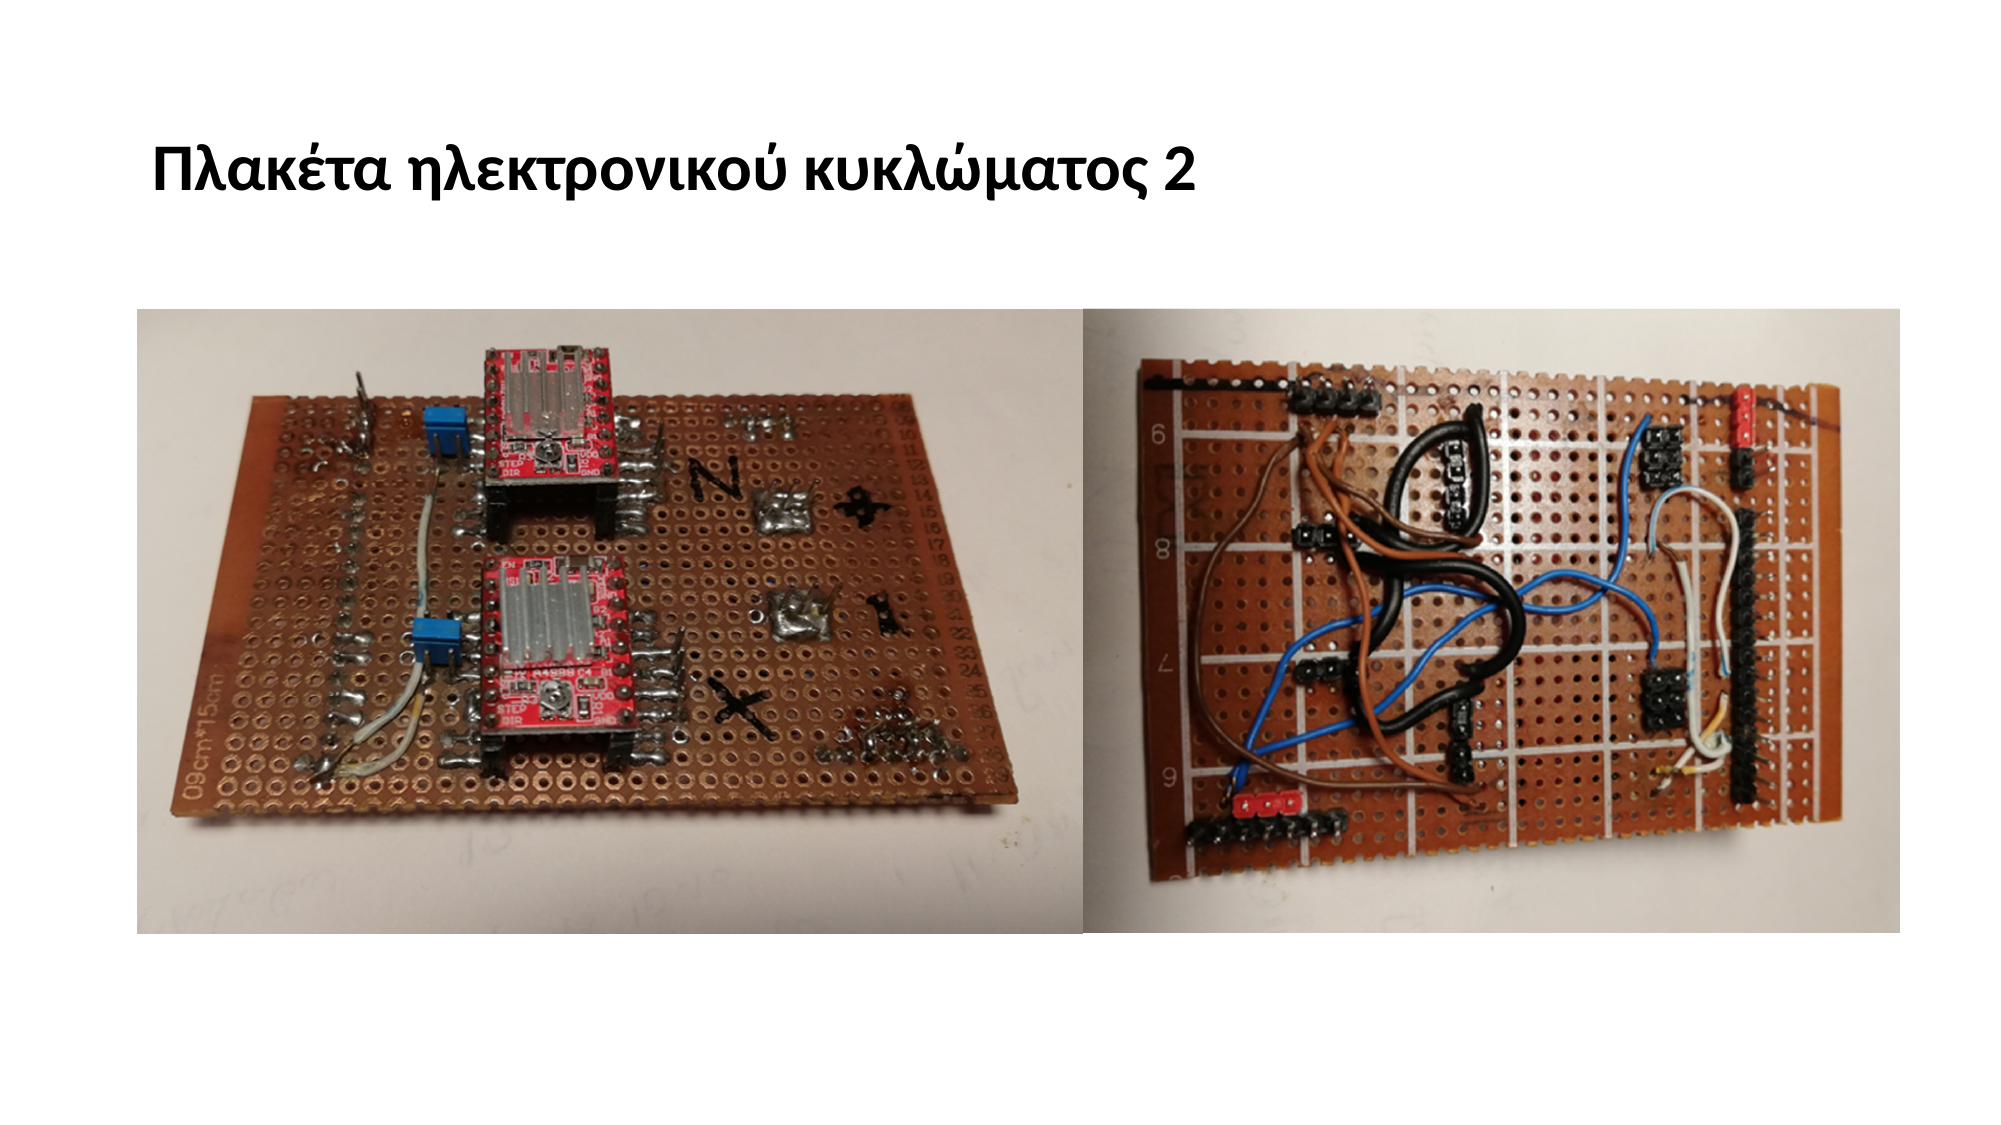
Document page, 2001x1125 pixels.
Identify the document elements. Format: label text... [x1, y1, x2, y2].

title Πλακέτα ηλεκτρονικού κυκλώματος 2 [137, 59, 1863, 278]
picture [137, 308, 1900, 935]
